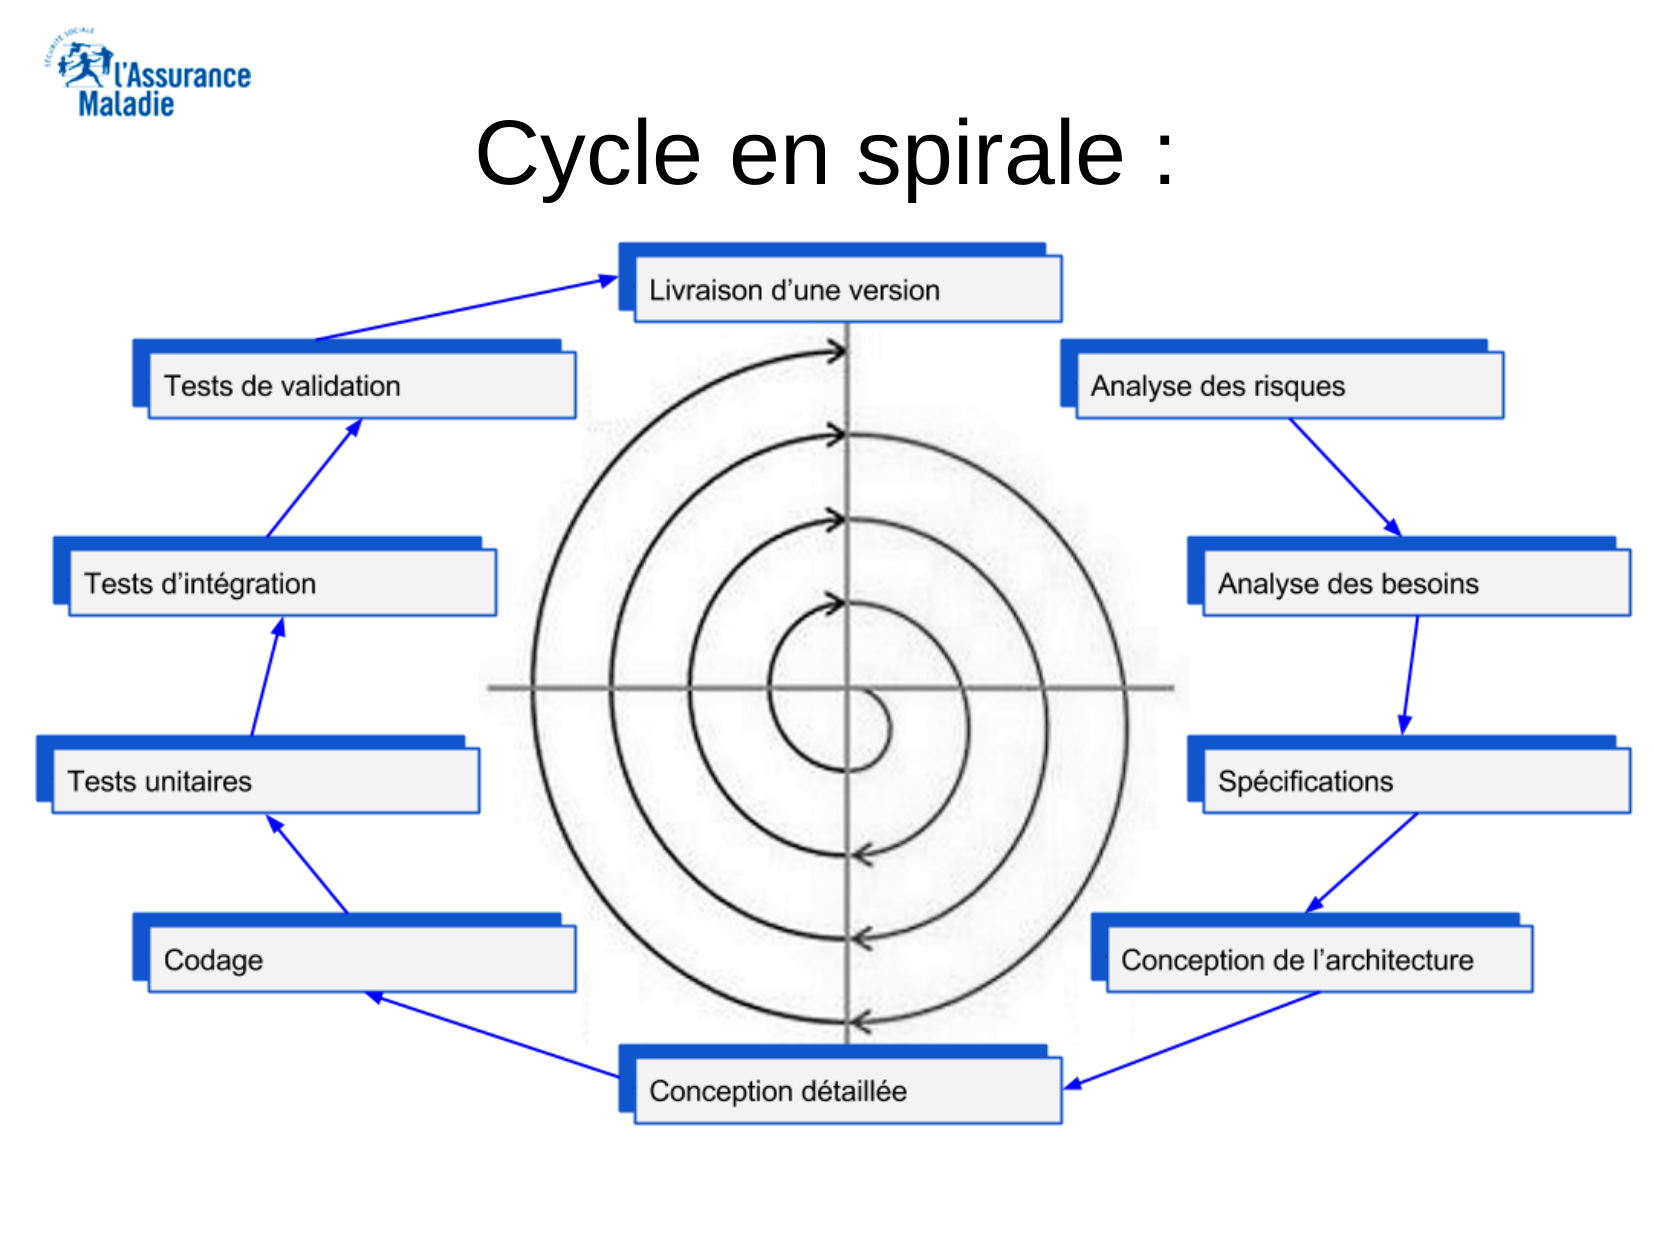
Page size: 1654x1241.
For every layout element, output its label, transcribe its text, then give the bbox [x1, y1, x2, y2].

picture [5, 214, 1654, 1158]
picture [23, 23, 251, 118]
title Cycle en spirale : [82, 49, 1571, 214]
